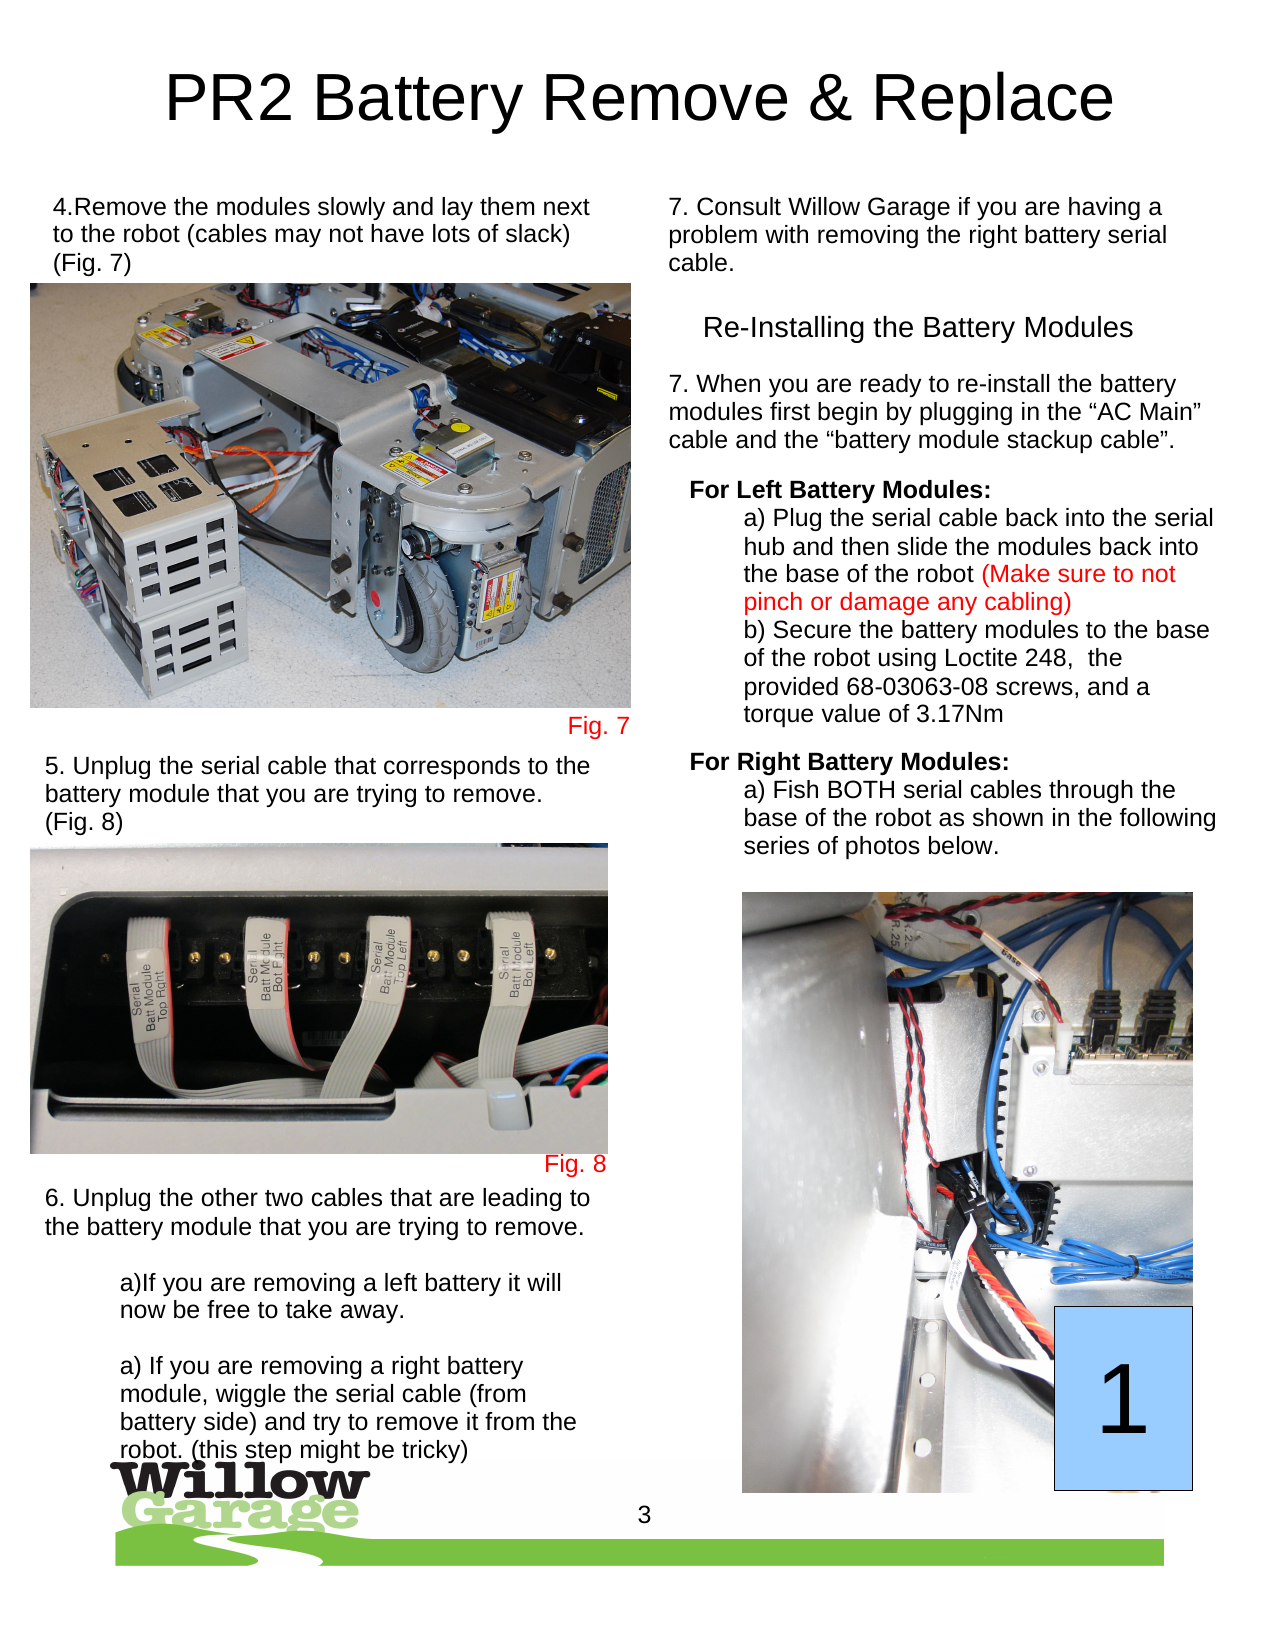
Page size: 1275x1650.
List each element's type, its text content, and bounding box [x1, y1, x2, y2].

picture [30, 844, 608, 1154]
text_box Re-Installing the Battery Modules [663, 303, 1199, 352]
text_box Fig. 8 [529, 1142, 631, 1195]
text_box Unplug the serial cable that corresponds to the battery module that you are trying to remove. (Fig. 8) [30, 744, 617, 844]
text_box Fig. 7 [552, 704, 689, 757]
text_box Remove the modules slowly and lay them next to the robot (cables may not have lots of slack) (Fig. 7) [38, 184, 625, 284]
text_box For Left Battery Modules: Plug the serial cable back into the serial hub and then slide the modules back into the base of the robot (Make sure to not pinch or damage any cabling) Secure the battery modules to the base of the robot using Loctite 248, the provided 68-03063-08 screws, and a torque value of 3.17Nm [653, 468, 1240, 736]
text_box When you are ready to re-install the battery modules first begin by plugging in the “AC Main” cable and the “battery module stackup cable”. [653, 362, 1240, 462]
text_box Unplug the other two cables that are leading to the battery module that you are trying to remove. If you are removing a left battery it will now be free to take away. If you are removing a right battery module, wiggle the serial cable (from battery side) and try to remove it from the robot. (this step might be tricky) [30, 1176, 617, 1472]
text_box For Right Battery Modules: Fish BOTH serial cables through the base of the robot as shown in the following series of photos below. [653, 740, 1240, 868]
title PR2 Battery Remove & Replace [110, 47, 1164, 147]
picture [110, 892, 1193, 1566]
text_box 1 [1054, 1306, 1193, 1491]
text_box Consult Willow Garage if you are having a problem with removing the right battery serial cable. [653, 185, 1240, 285]
picture [30, 283, 631, 708]
